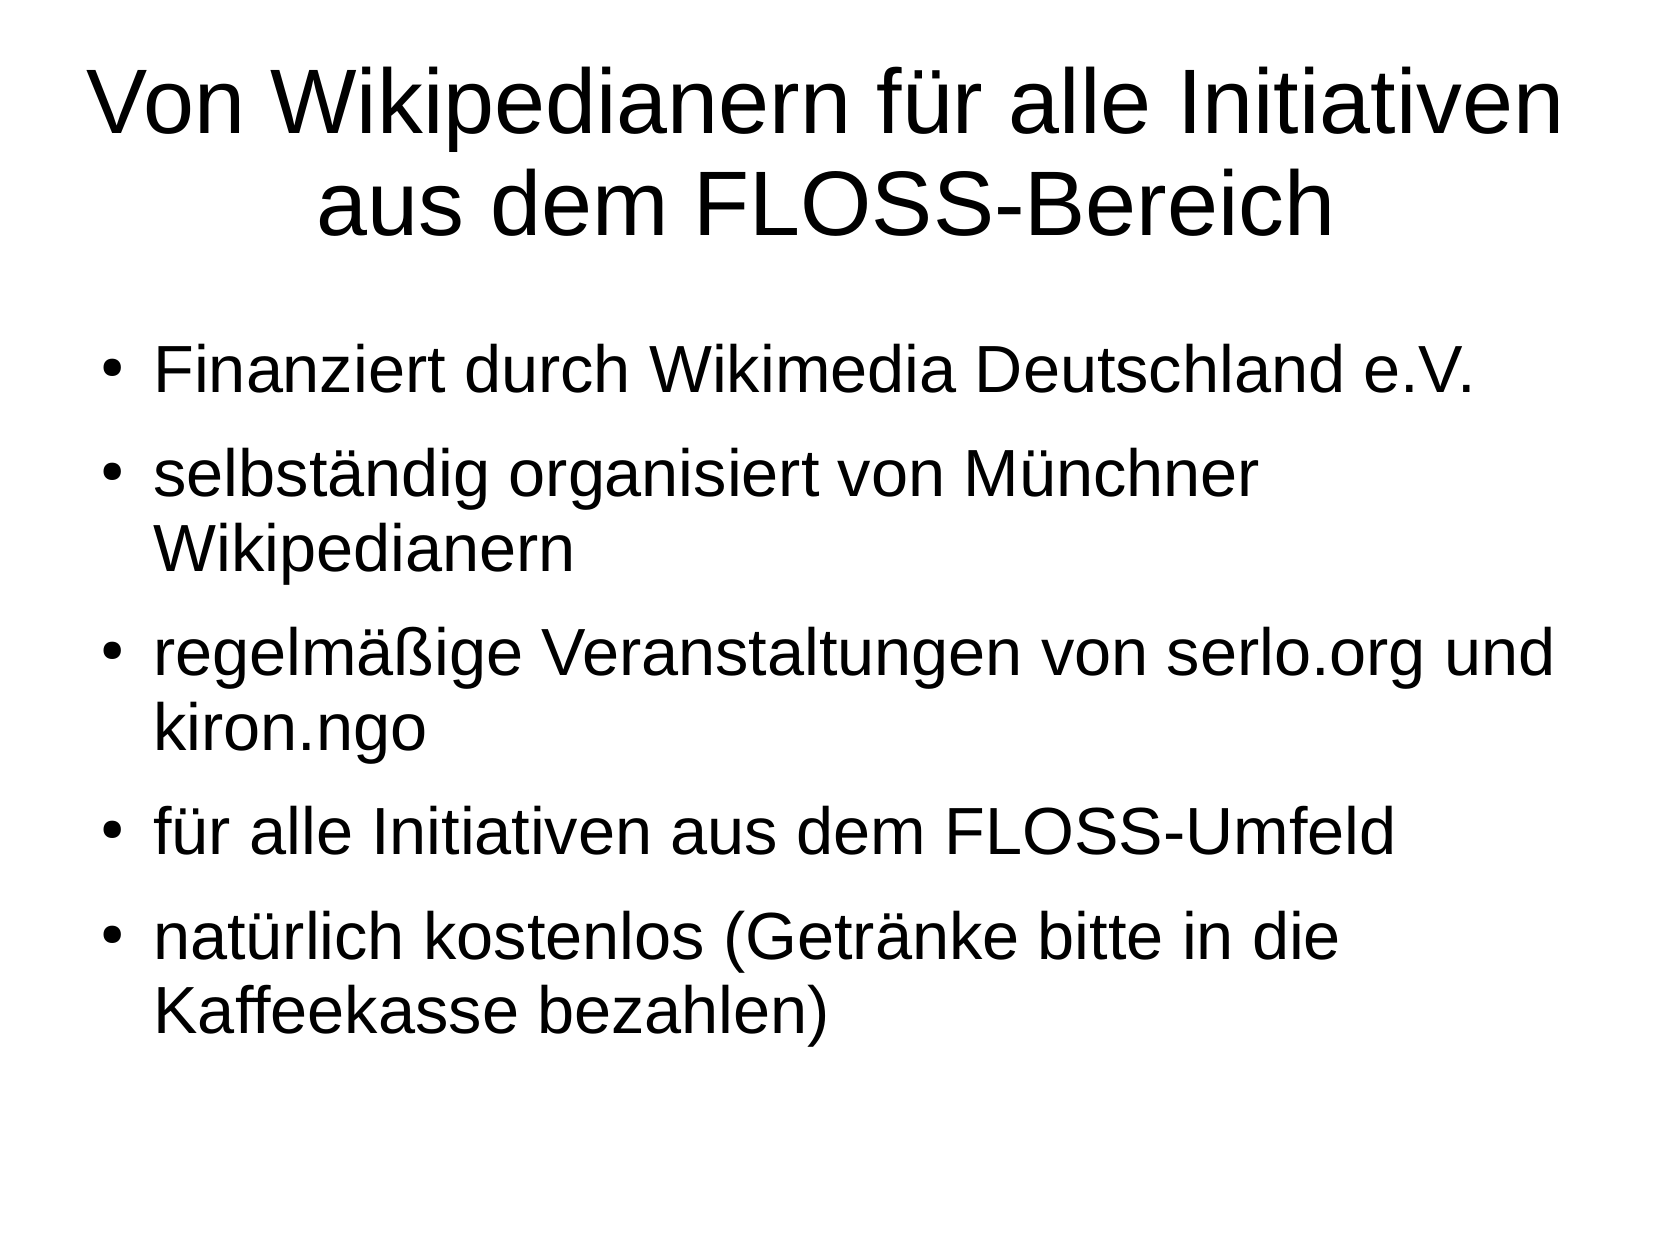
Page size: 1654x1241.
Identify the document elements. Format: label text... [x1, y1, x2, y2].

list Finanziert durch Wikimedia Deutschland e.V. selbständig organisiert von Münchner Wikipedianern regelmäßige Veranstaltungen von serlo.org und kiron.ngo für alle Initiativen aus dem FLOSS-Umfeld natürlich kostenlos (Getränke bitte in die Kaffeekasse bezahlen) [82, 331, 1571, 1052]
title Von Wikipedianern für alle Initiativen aus dem FLOSS-Bereich [82, 49, 1571, 257]
